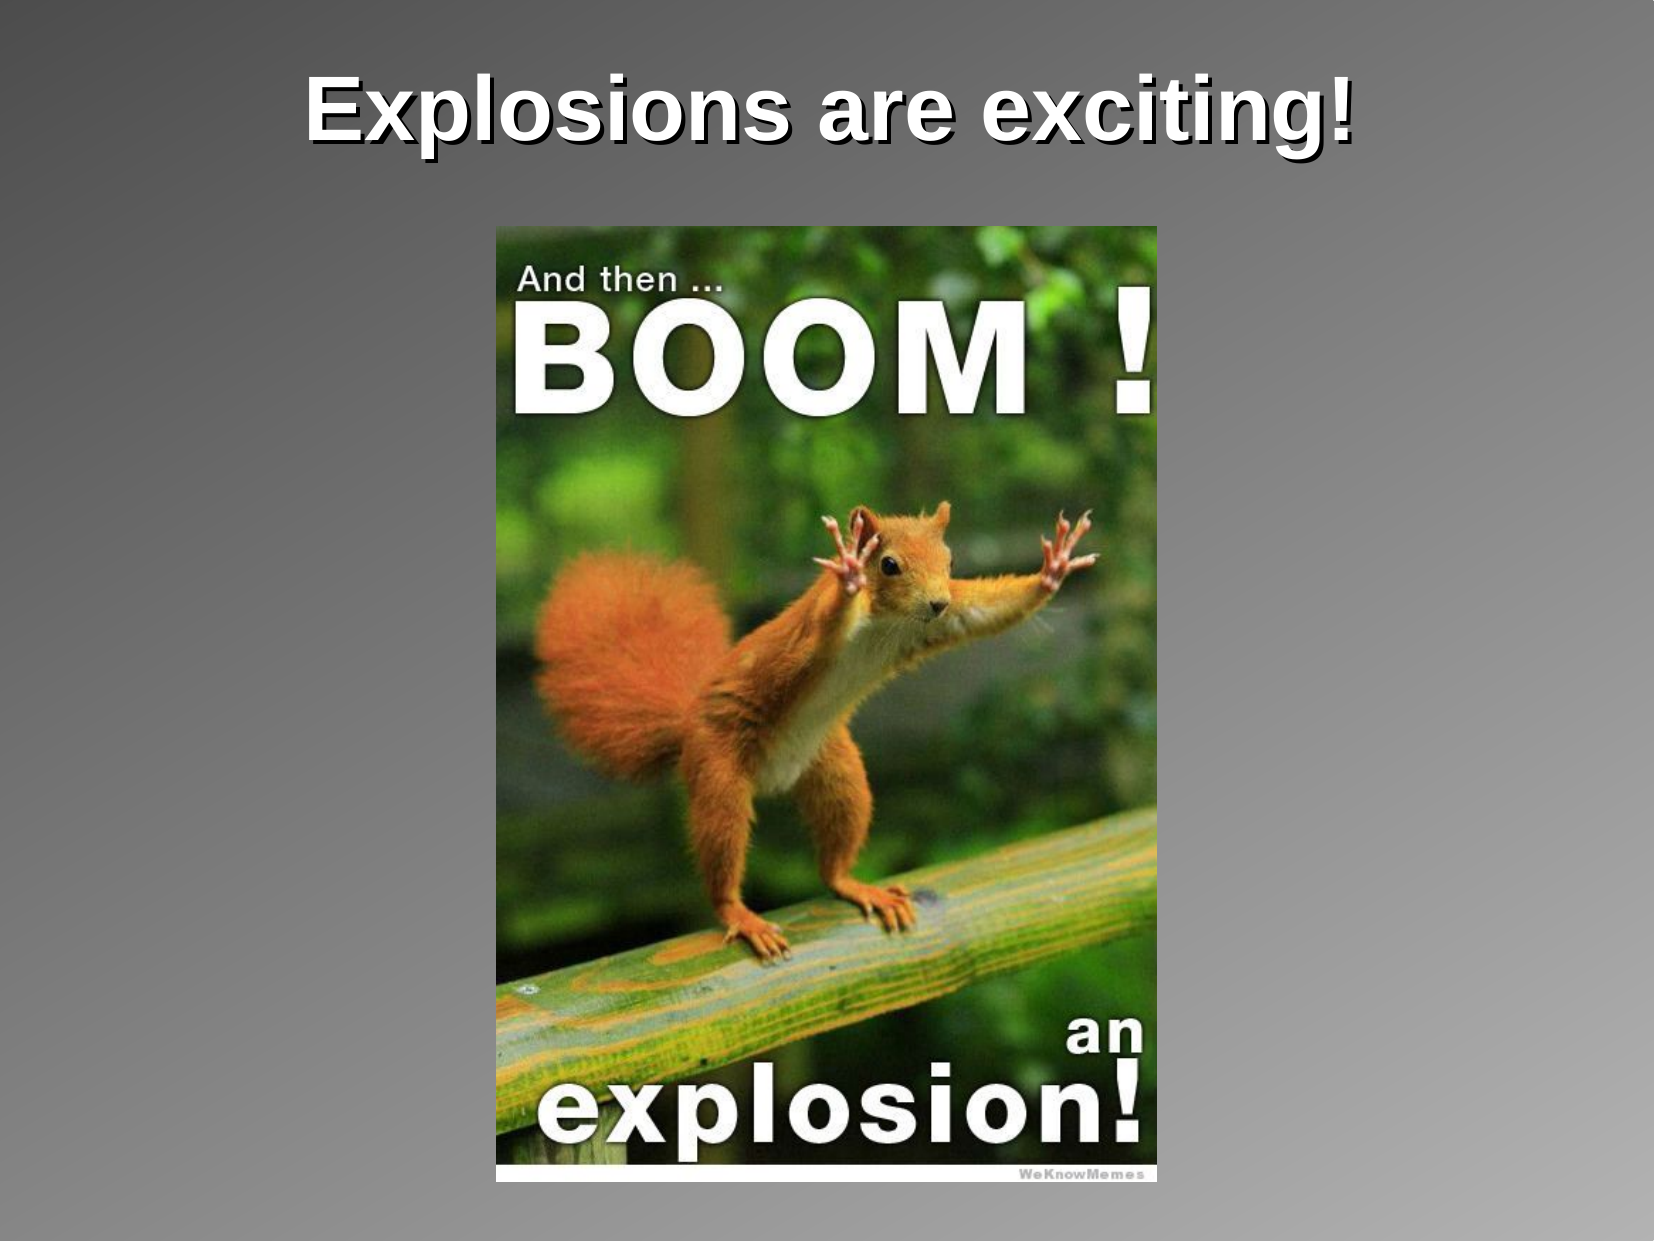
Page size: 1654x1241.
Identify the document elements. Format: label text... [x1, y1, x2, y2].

picture [496, 226, 1157, 1182]
title Explosions are exciting! [87, 5, 1576, 213]
